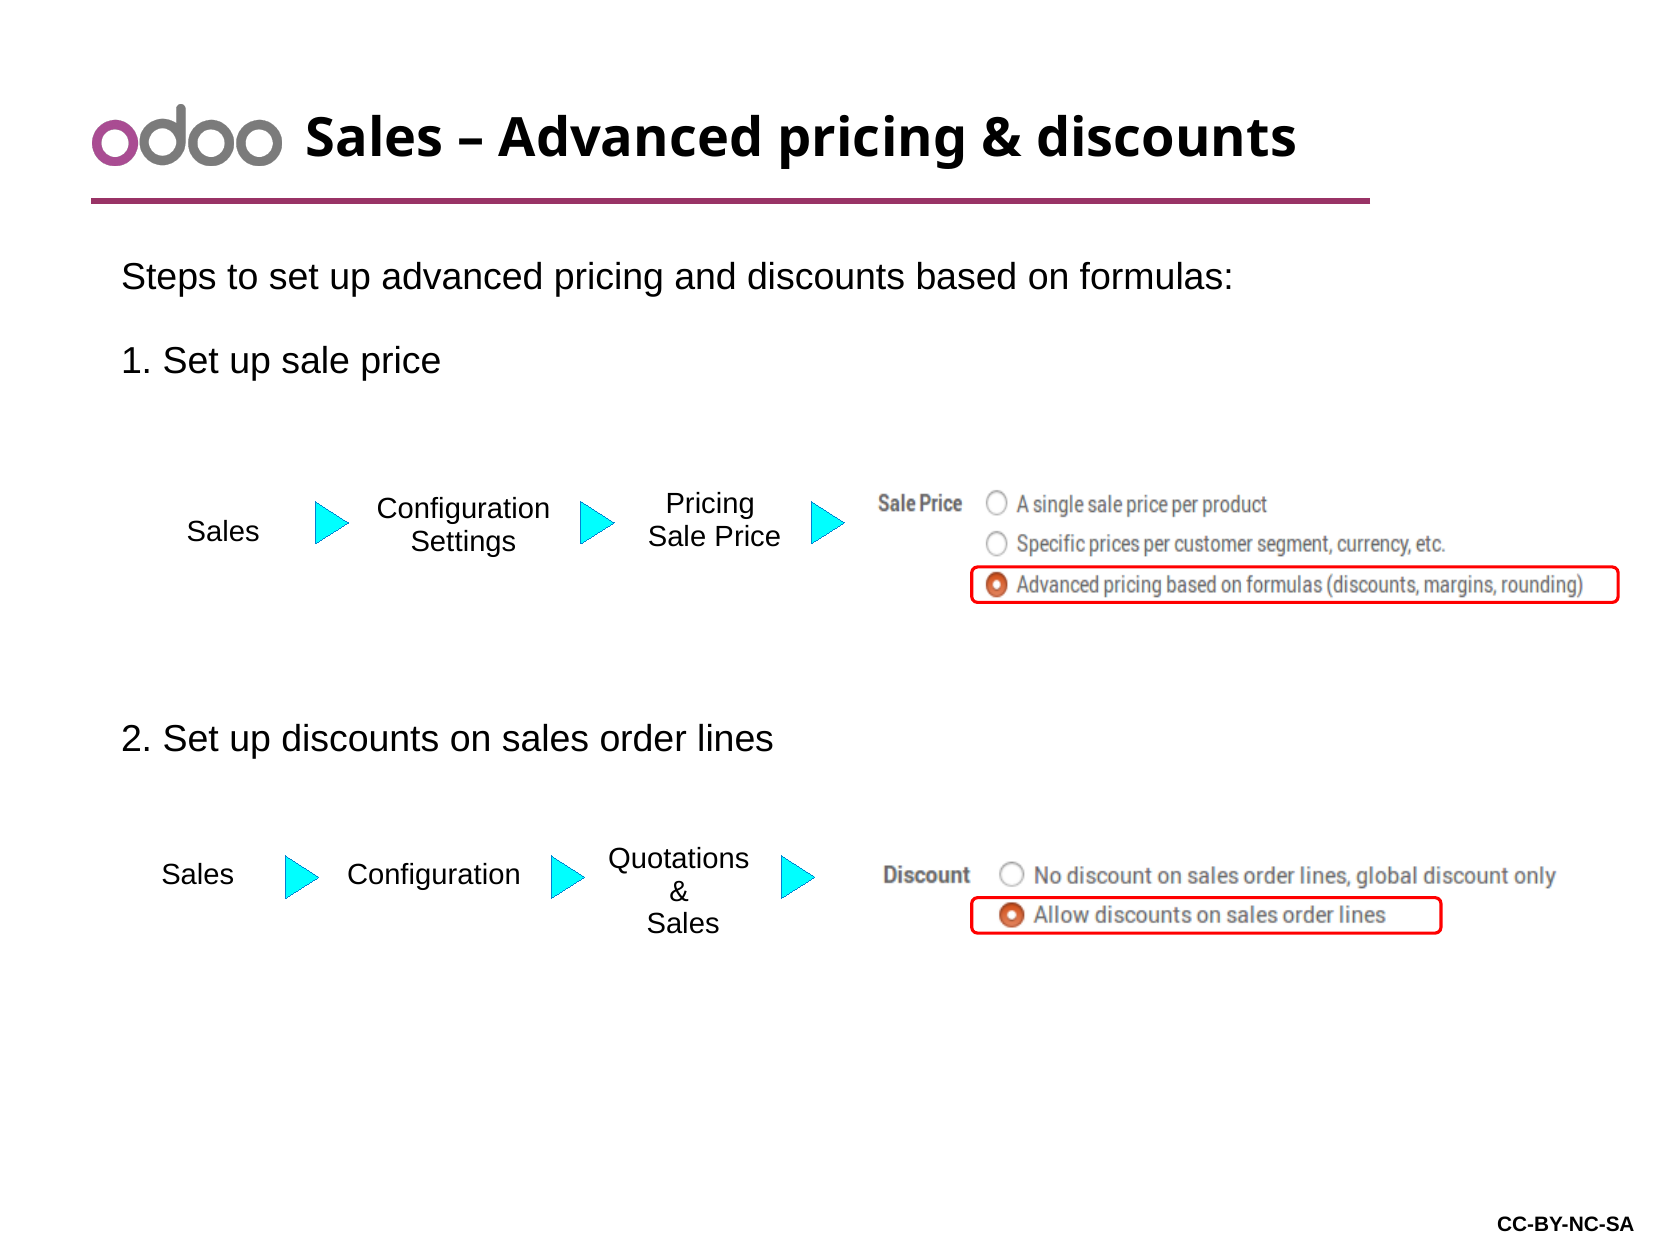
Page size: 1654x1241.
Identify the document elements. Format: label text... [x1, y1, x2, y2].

text_box [580, 501, 615, 544]
text_box CC-BY-NC-SA [1482, 1204, 1654, 1241]
text_box [781, 855, 815, 899]
text_box Steps to set up advanced pricing and discounts based on formulas: 1. Set up sale price 2. Set up discounts on sales order lines [106, 248, 1441, 767]
text_box [971, 566, 1619, 603]
text_box Quotations & Sales [566, 834, 800, 948]
text_box [811, 501, 845, 544]
text_box Configuration [283, 850, 585, 950]
text_box Sales [141, 507, 312, 565]
text_box Configuration Settings [312, 484, 615, 584]
text_box [551, 855, 585, 899]
picture [92, 104, 282, 166]
text_box [971, 897, 1442, 934]
text_box Sales [112, 850, 283, 908]
picture [862, 478, 1619, 662]
text_box Pricing Sale Price [578, 479, 851, 579]
title Sales – Advanced pricing & discounts [305, 31, 1568, 239]
picture [874, 850, 1595, 945]
